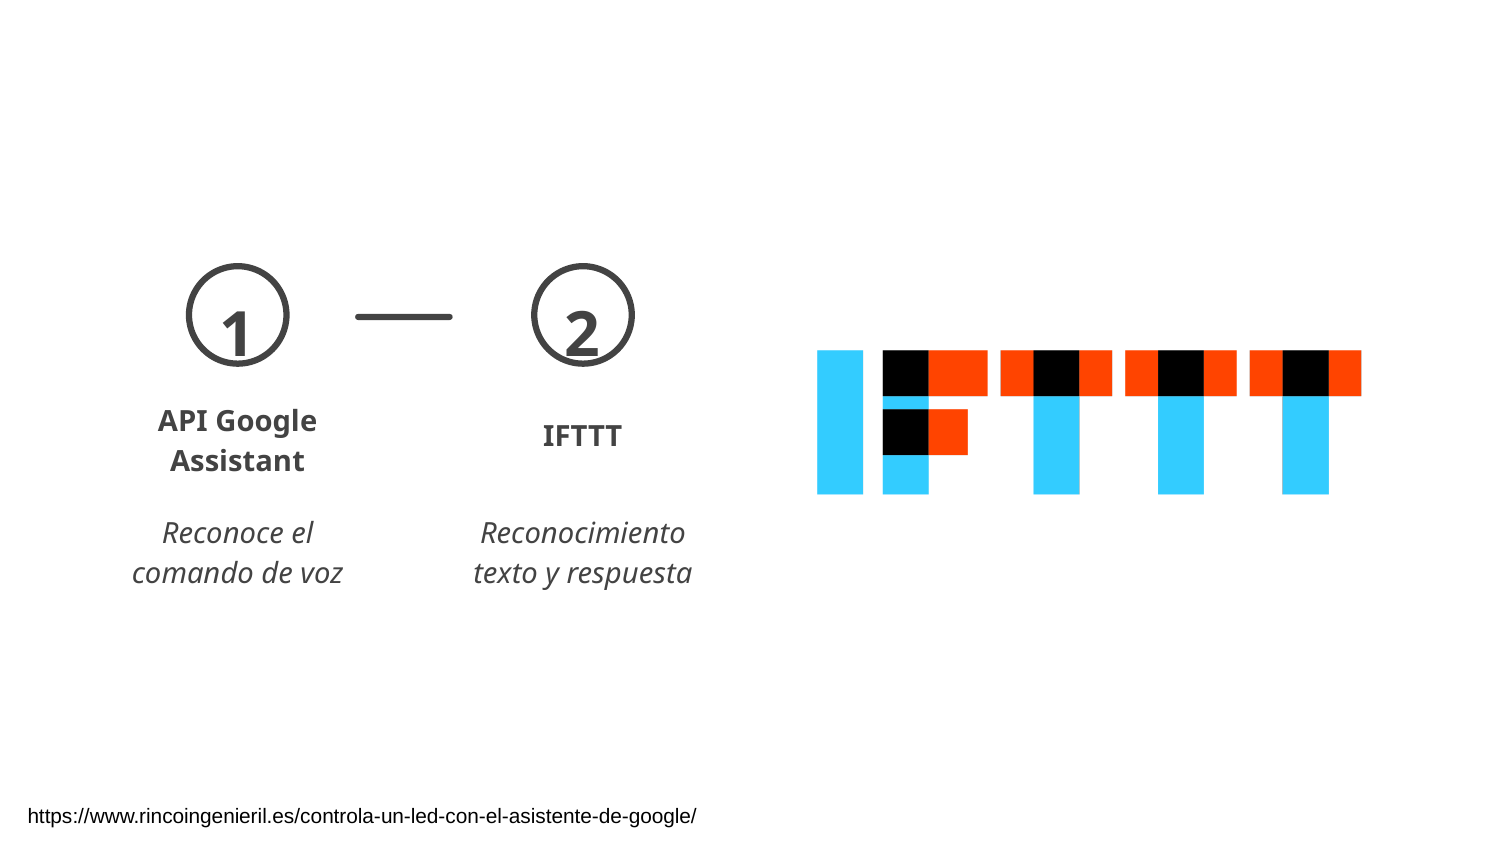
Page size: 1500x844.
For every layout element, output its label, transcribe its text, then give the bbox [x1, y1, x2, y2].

text_box IFTTT [442, 394, 724, 468]
text_box API Google Assistant [97, 419, 378, 493]
text_box [355, 313, 453, 321]
text_box Reconoce el comando de voz [93, 494, 382, 615]
text_box 1 [201, 267, 274, 321]
picture [725, 258, 1453, 586]
text_box Reconocimiento texto y respuesta [442, 494, 724, 615]
text_box 2 [547, 267, 619, 321]
